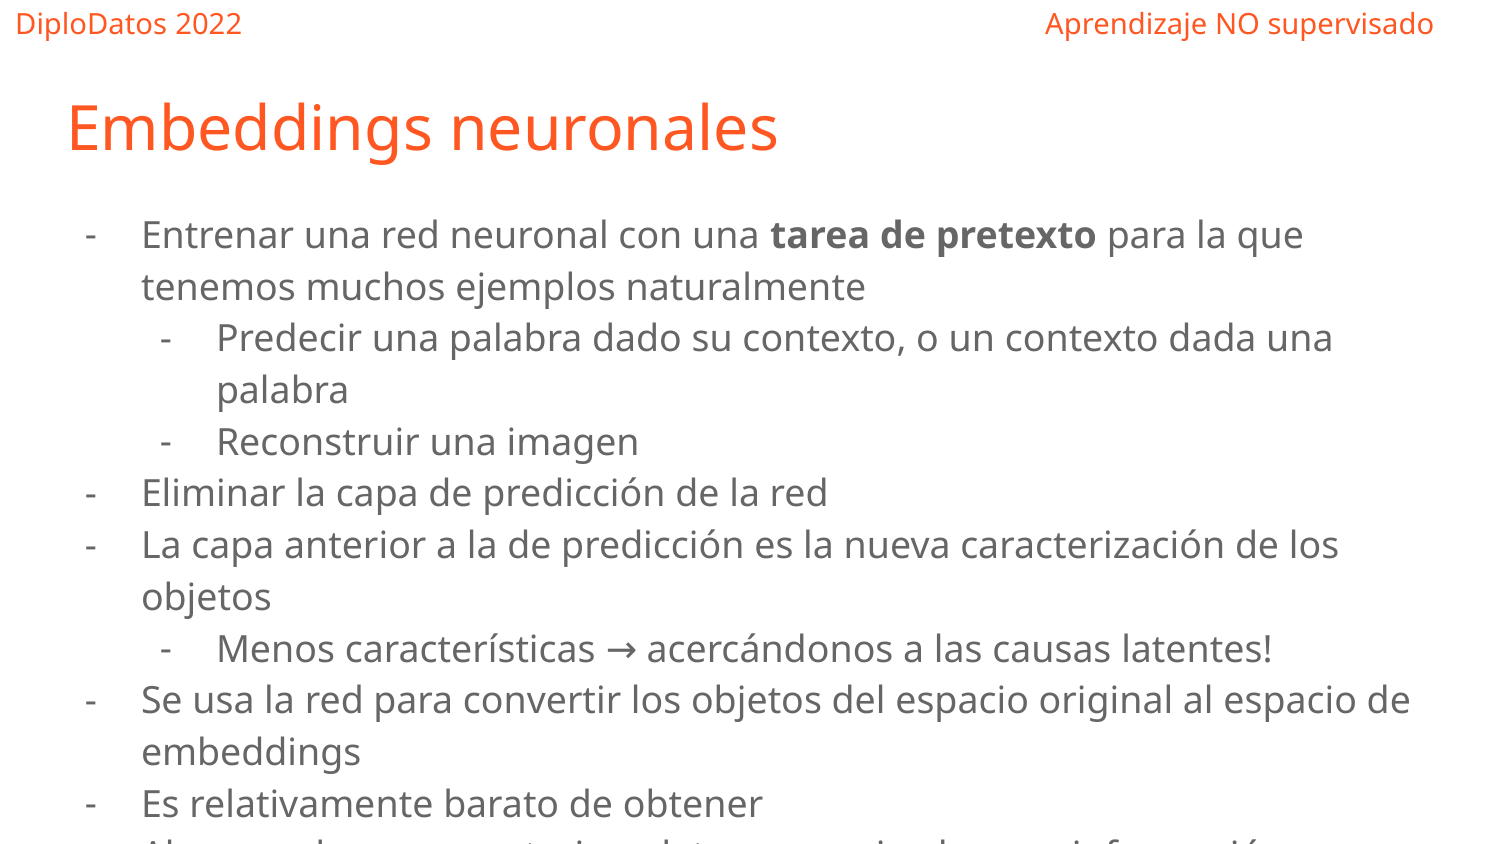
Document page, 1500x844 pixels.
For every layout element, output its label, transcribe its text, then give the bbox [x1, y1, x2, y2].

title Embeddings neuronales [51, 72, 1449, 167]
list Entrenar una red neuronal con una tarea de pretexto para la que tenemos muchos ejemplos naturalmente Predecir una palabra dado su contexto, o un contexto dada una palabra Reconstruir una imagen Eliminar la capa de predicción de la red La capa anterior a la de predicción es la nueva caracterización de los objetos Menos características → acercándonos a las causas latentes! Se usa la red para convertir los objetos del espacio original al espacio de embeddings Es relativamente barato de obtener Ahora podemos caracterizar datos supervisados con información poblacional de grandes cantidades de datos no supervisados [51, 189, 1449, 750]
